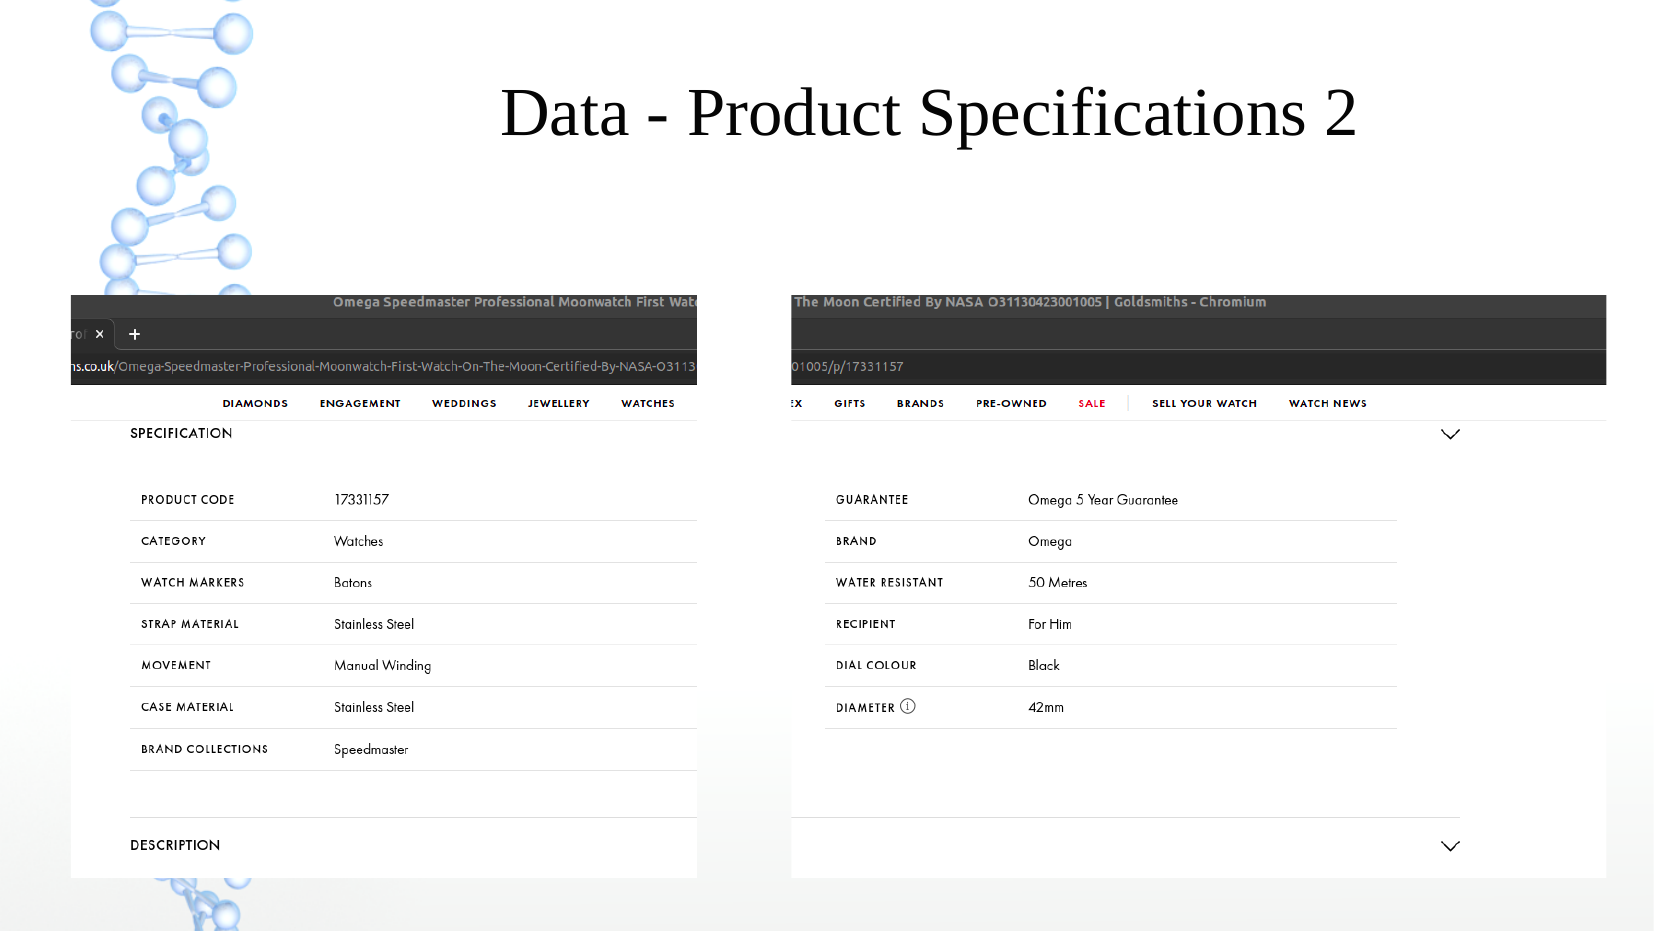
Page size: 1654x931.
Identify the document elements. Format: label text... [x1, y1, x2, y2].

title Data - Product Specifications 2 [265, 35, 1595, 189]
picture [0, 0, 1654, 931]
